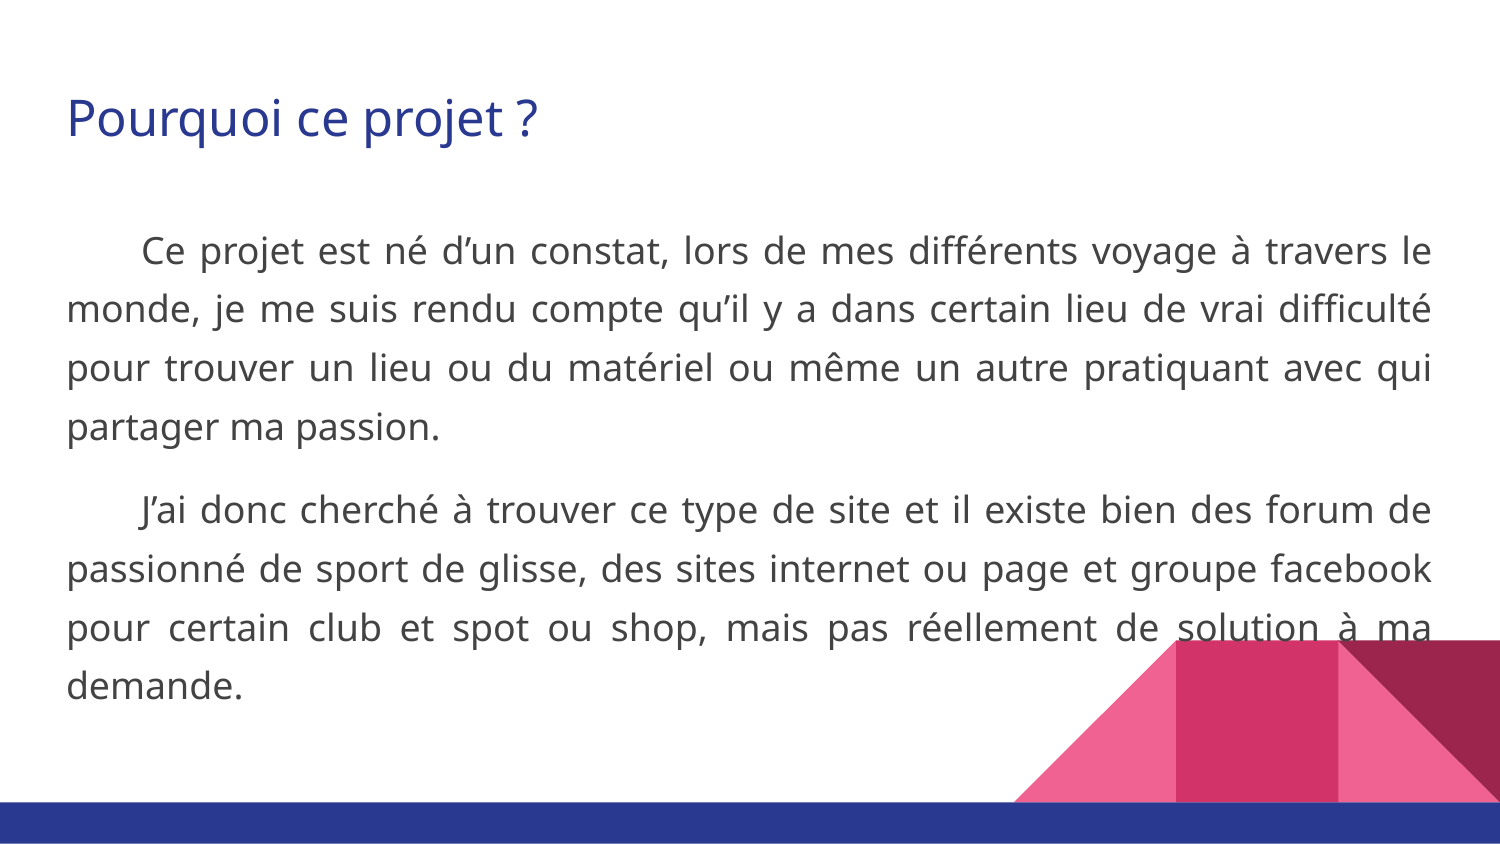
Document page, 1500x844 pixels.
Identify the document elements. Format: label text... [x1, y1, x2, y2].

title Pourquoi ce projet ? [51, 67, 1449, 167]
list Ce projet est né d’un constat, lors de mes différents voyage à travers le monde, je me suis rendu compte qu’il y a dans certain lieu de vrai difficulté pour trouver un lieu ou du matériel ou même un autre pratiquant avec qui partager ma passion. J’ai donc cherché à trouver ce type de site et il existe bien des forum de passionné de sport de glisse, des sites internet ou page et groupe facebook pour certain club et spot ou shop, mais pas réellement de solution à ma demande. [51, 201, 1449, 750]
